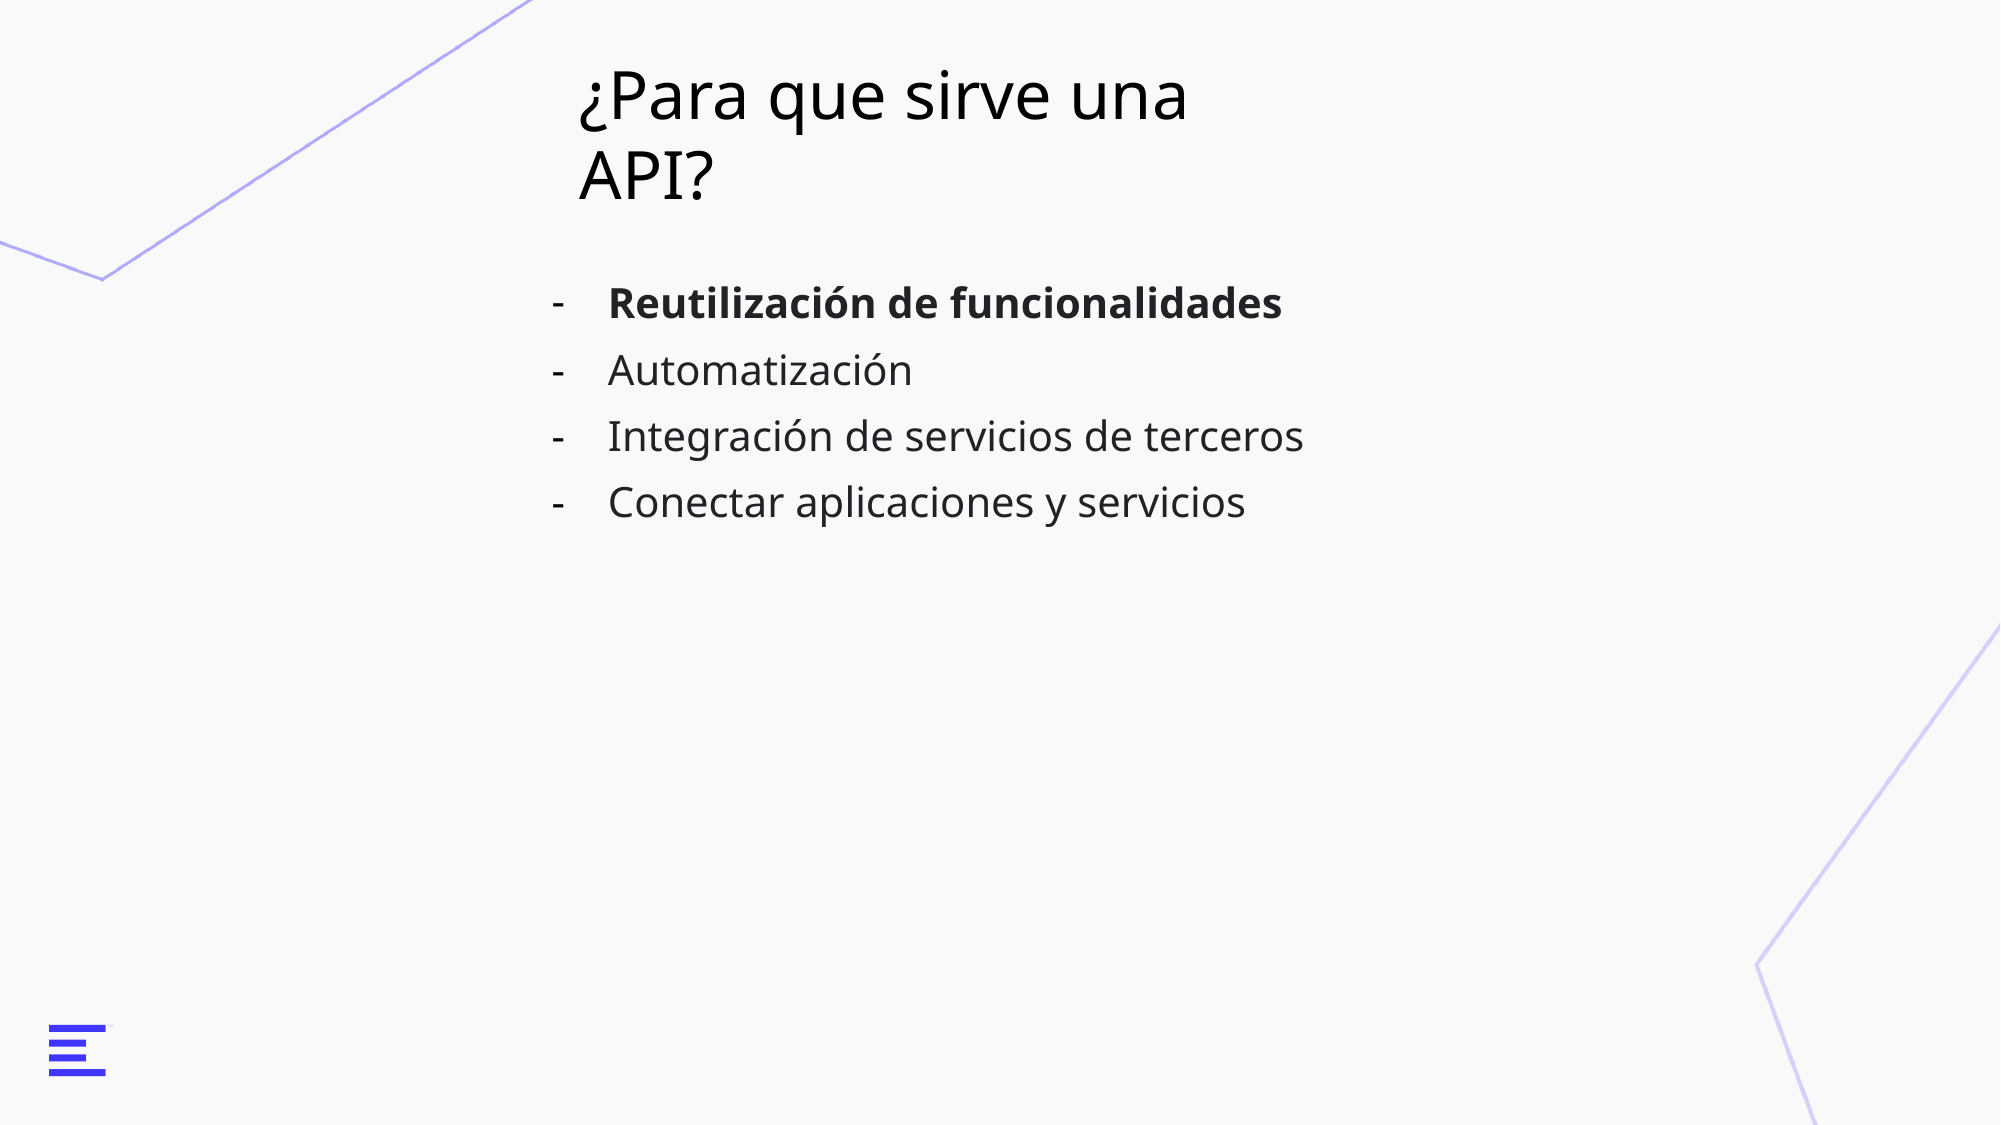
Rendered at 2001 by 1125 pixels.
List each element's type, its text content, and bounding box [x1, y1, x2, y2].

text_box ¿Para que sirve una API? [564, 45, 1327, 142]
list Reutilización de funcionalidades Automatización Integración de servicios de terceros Conectar aplicaciones y servicios [536, 269, 1538, 623]
